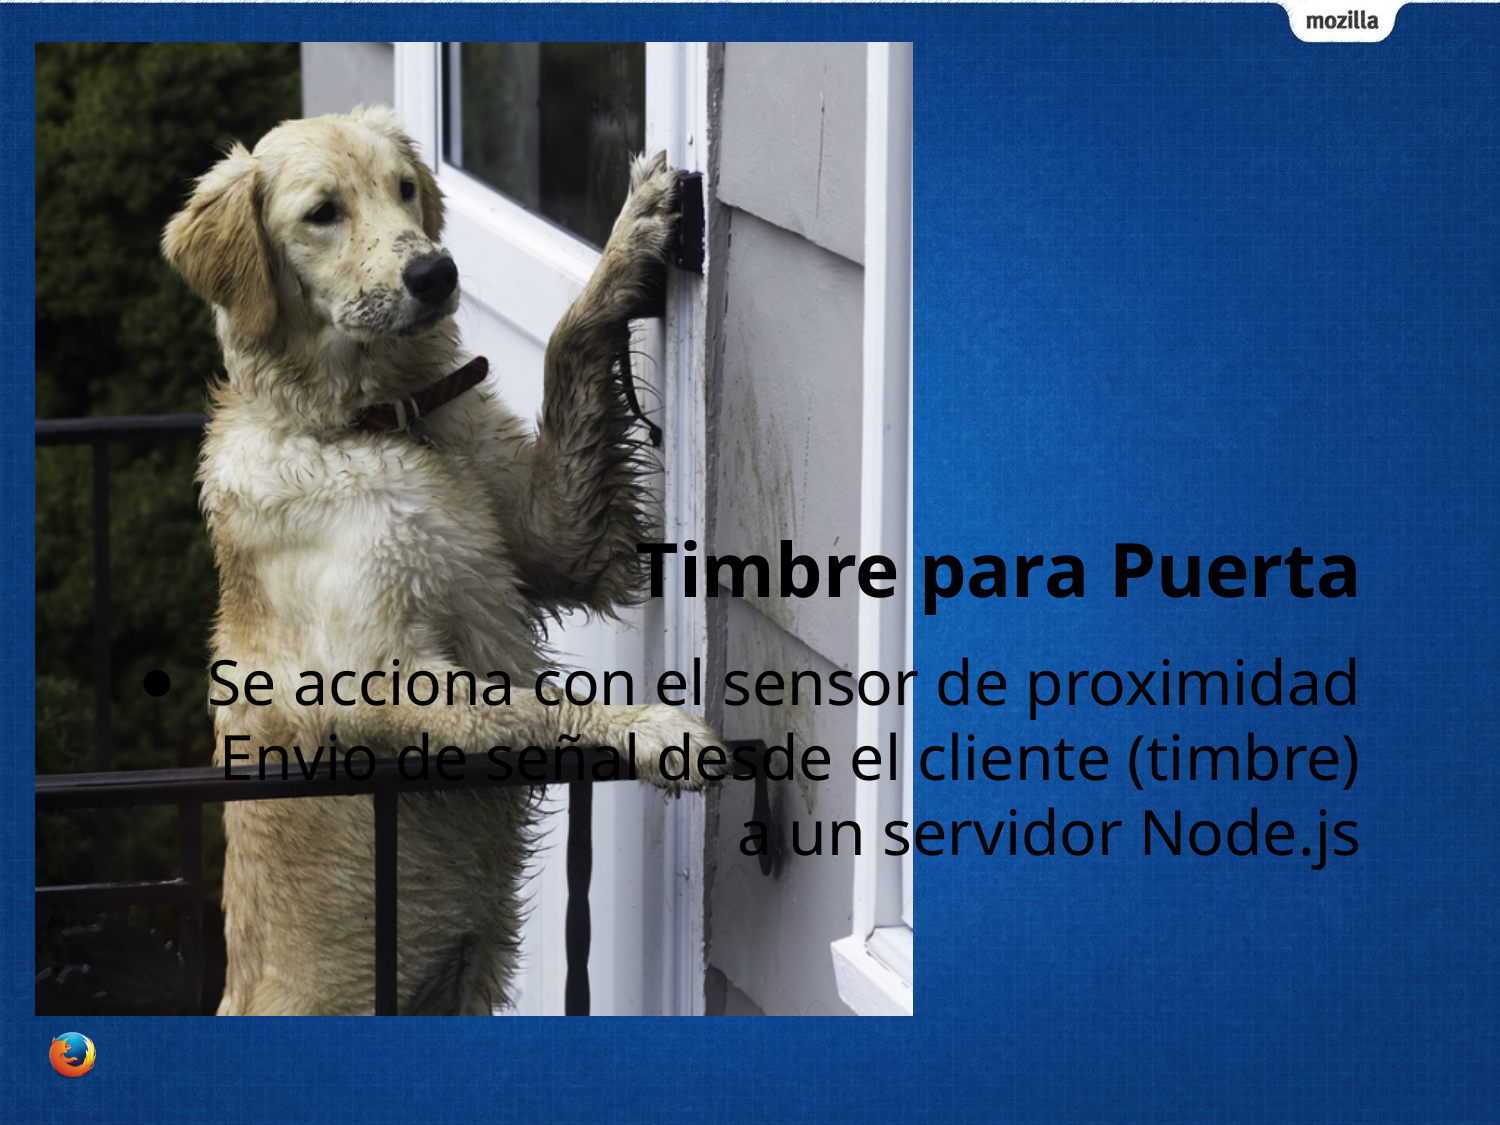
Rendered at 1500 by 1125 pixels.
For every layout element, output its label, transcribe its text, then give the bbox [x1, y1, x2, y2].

title Se acciona con el sensor de proximidad Envio de señal desde el cliente (timbre) a un servidor Node.js [101, 628, 1377, 852]
list Timbre para Puerta [101, 381, 1377, 628]
picture [0, 0, 1500, 1125]
